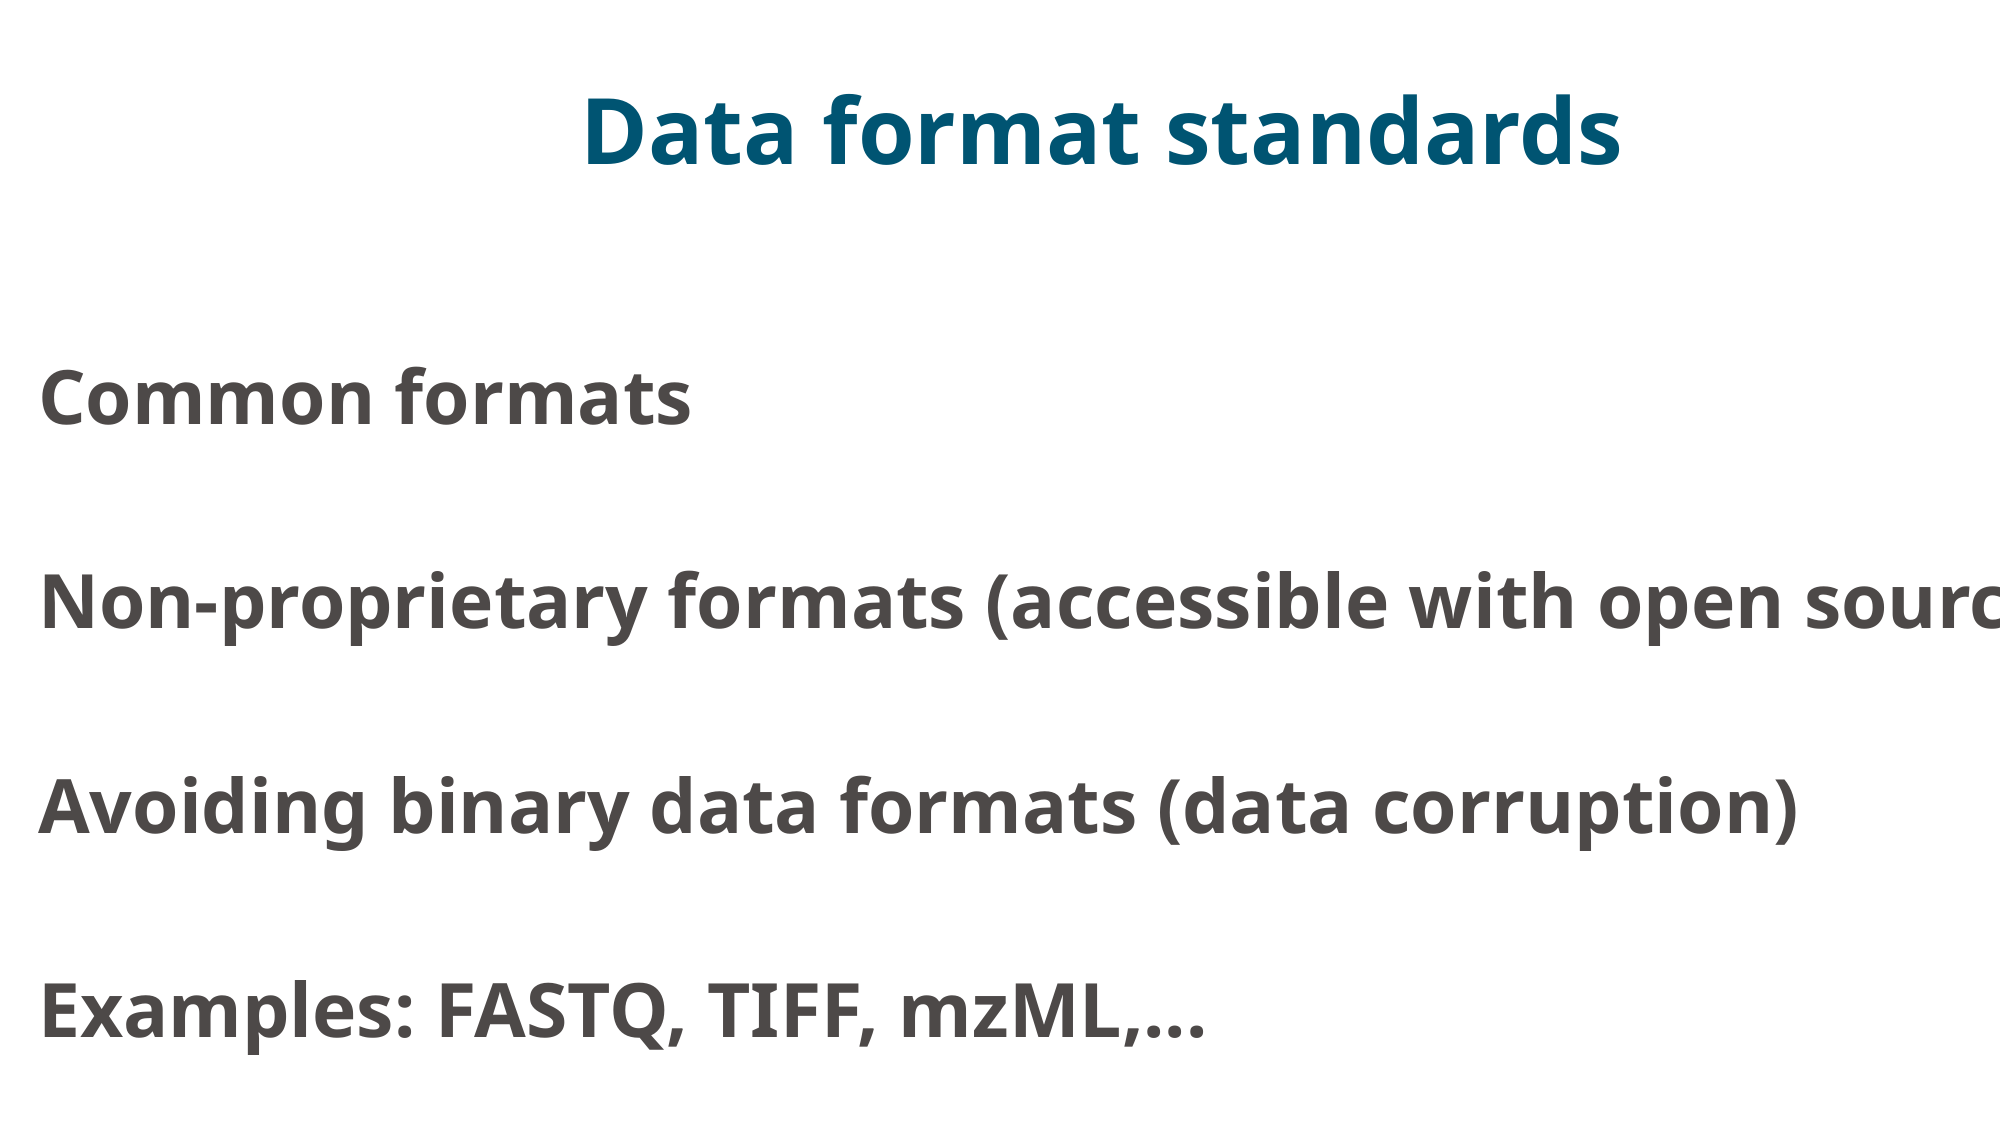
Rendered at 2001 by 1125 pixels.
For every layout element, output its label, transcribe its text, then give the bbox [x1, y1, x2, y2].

text_box Common formats Non-proprietary formats (accessible with open source tools) Avoiding binary data formats (data corruption) Examples: FASTQ, TIFF, mzML,... [23, 336, 1981, 877]
text_box Data format standards [565, 59, 1492, 212]
